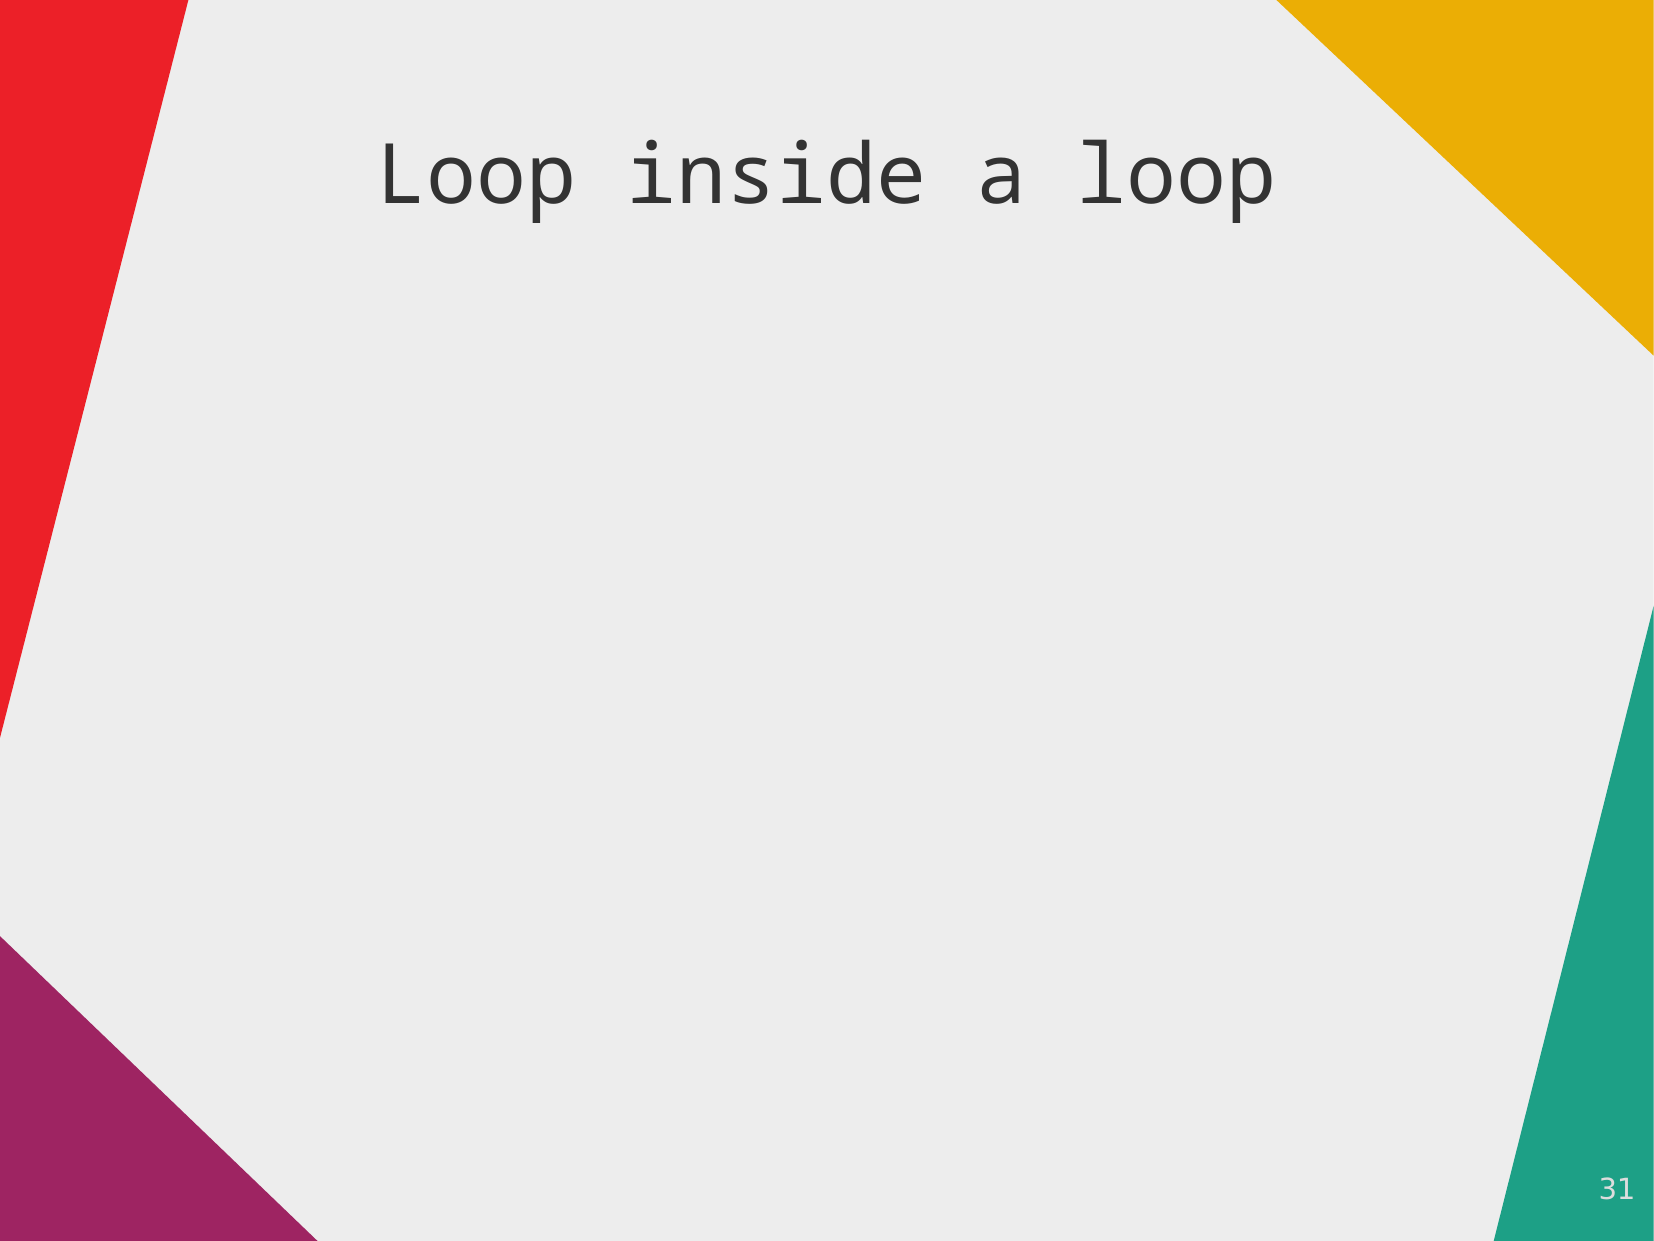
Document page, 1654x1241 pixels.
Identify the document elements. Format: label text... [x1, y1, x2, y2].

title Loop inside a loop [114, 73, 1539, 271]
